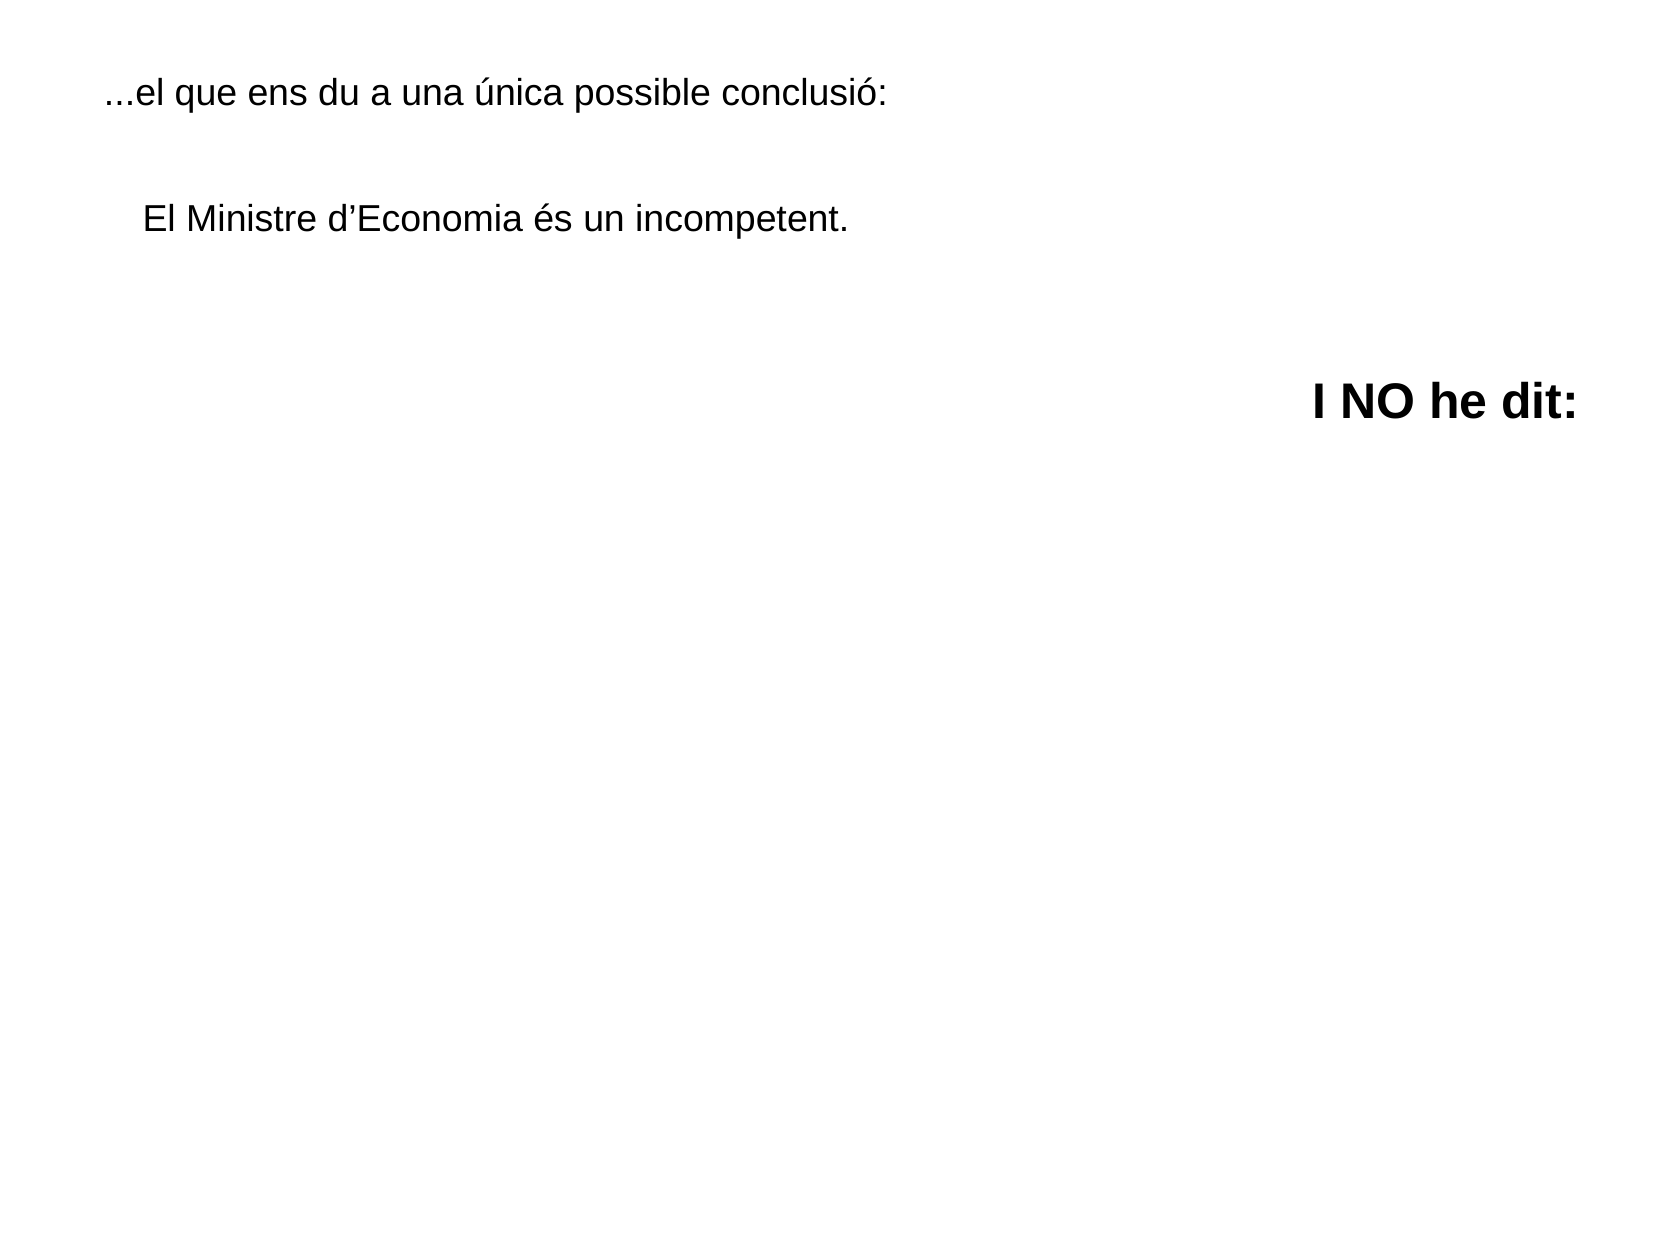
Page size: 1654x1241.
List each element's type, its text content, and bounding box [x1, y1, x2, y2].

text_box I NO he dit: [448, 366, 1595, 437]
subtitle ...el que ens du a una única possible conclusió: El Ministre d’Economia és un incompetent. [23, 11, 969, 299]
